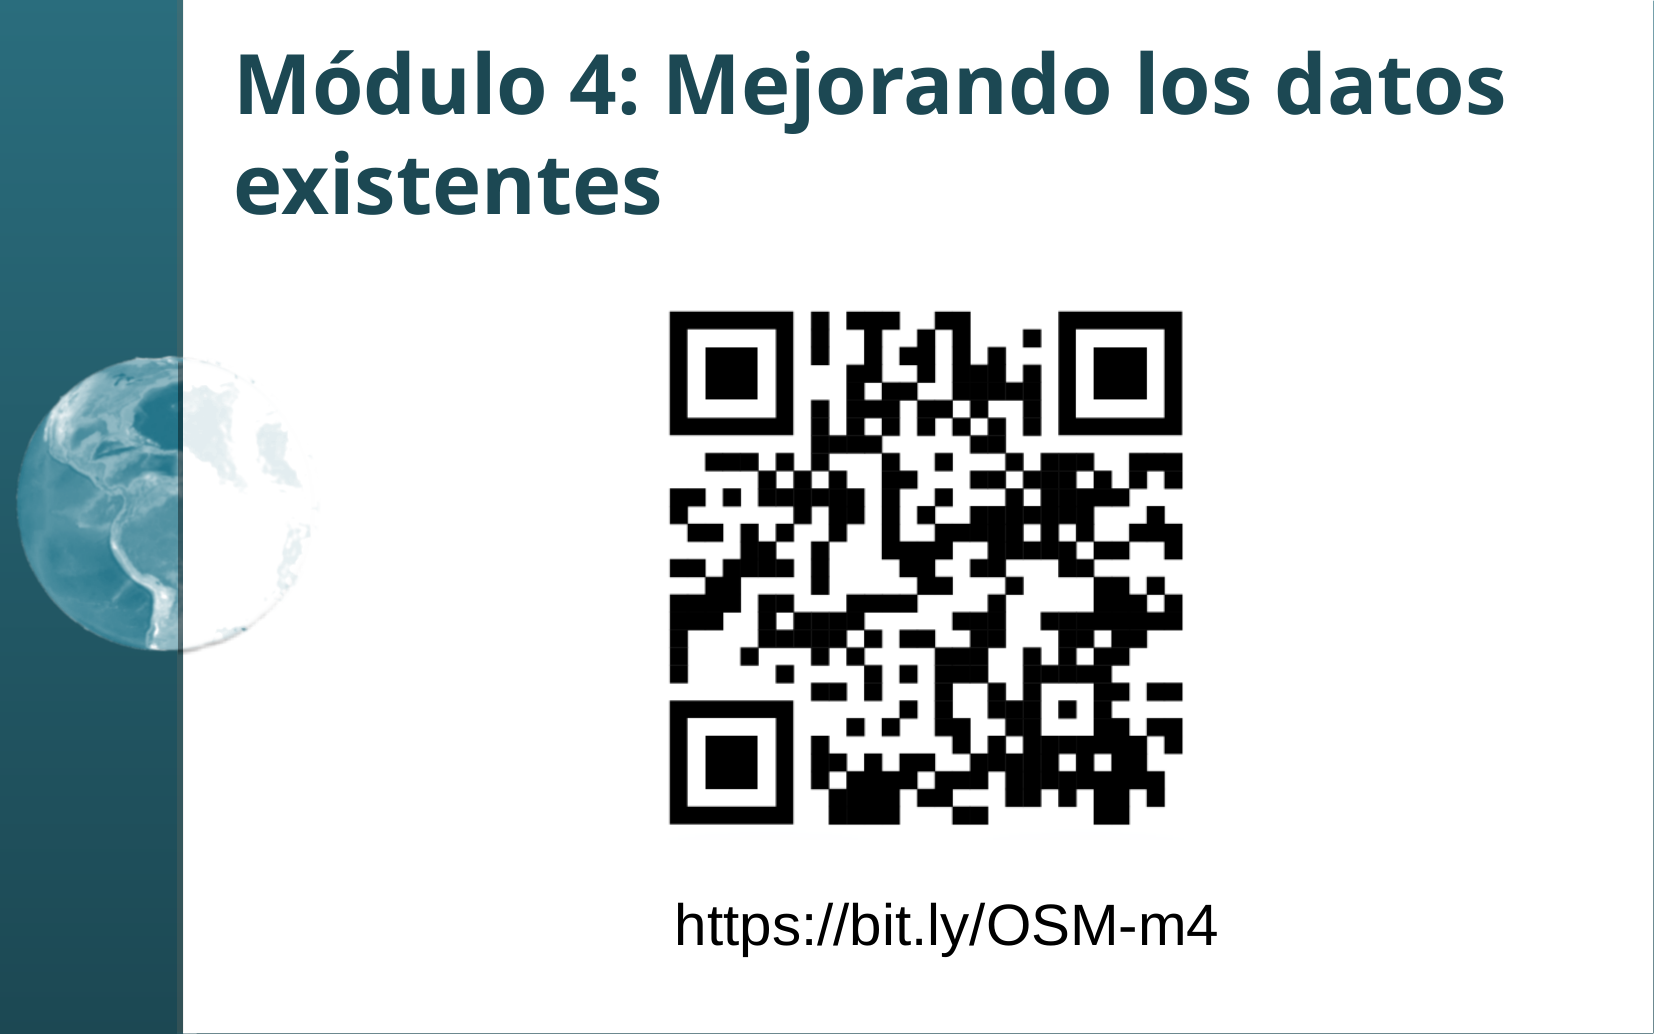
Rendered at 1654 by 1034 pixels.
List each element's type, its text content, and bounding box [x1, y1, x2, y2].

picture [660, 298, 1194, 841]
picture [2, 345, 334, 665]
text_box https://bit.ly/OSM-m4 [660, 885, 1261, 975]
title Módulo 4: Mejorando los datos existentes [218, 45, 1576, 218]
